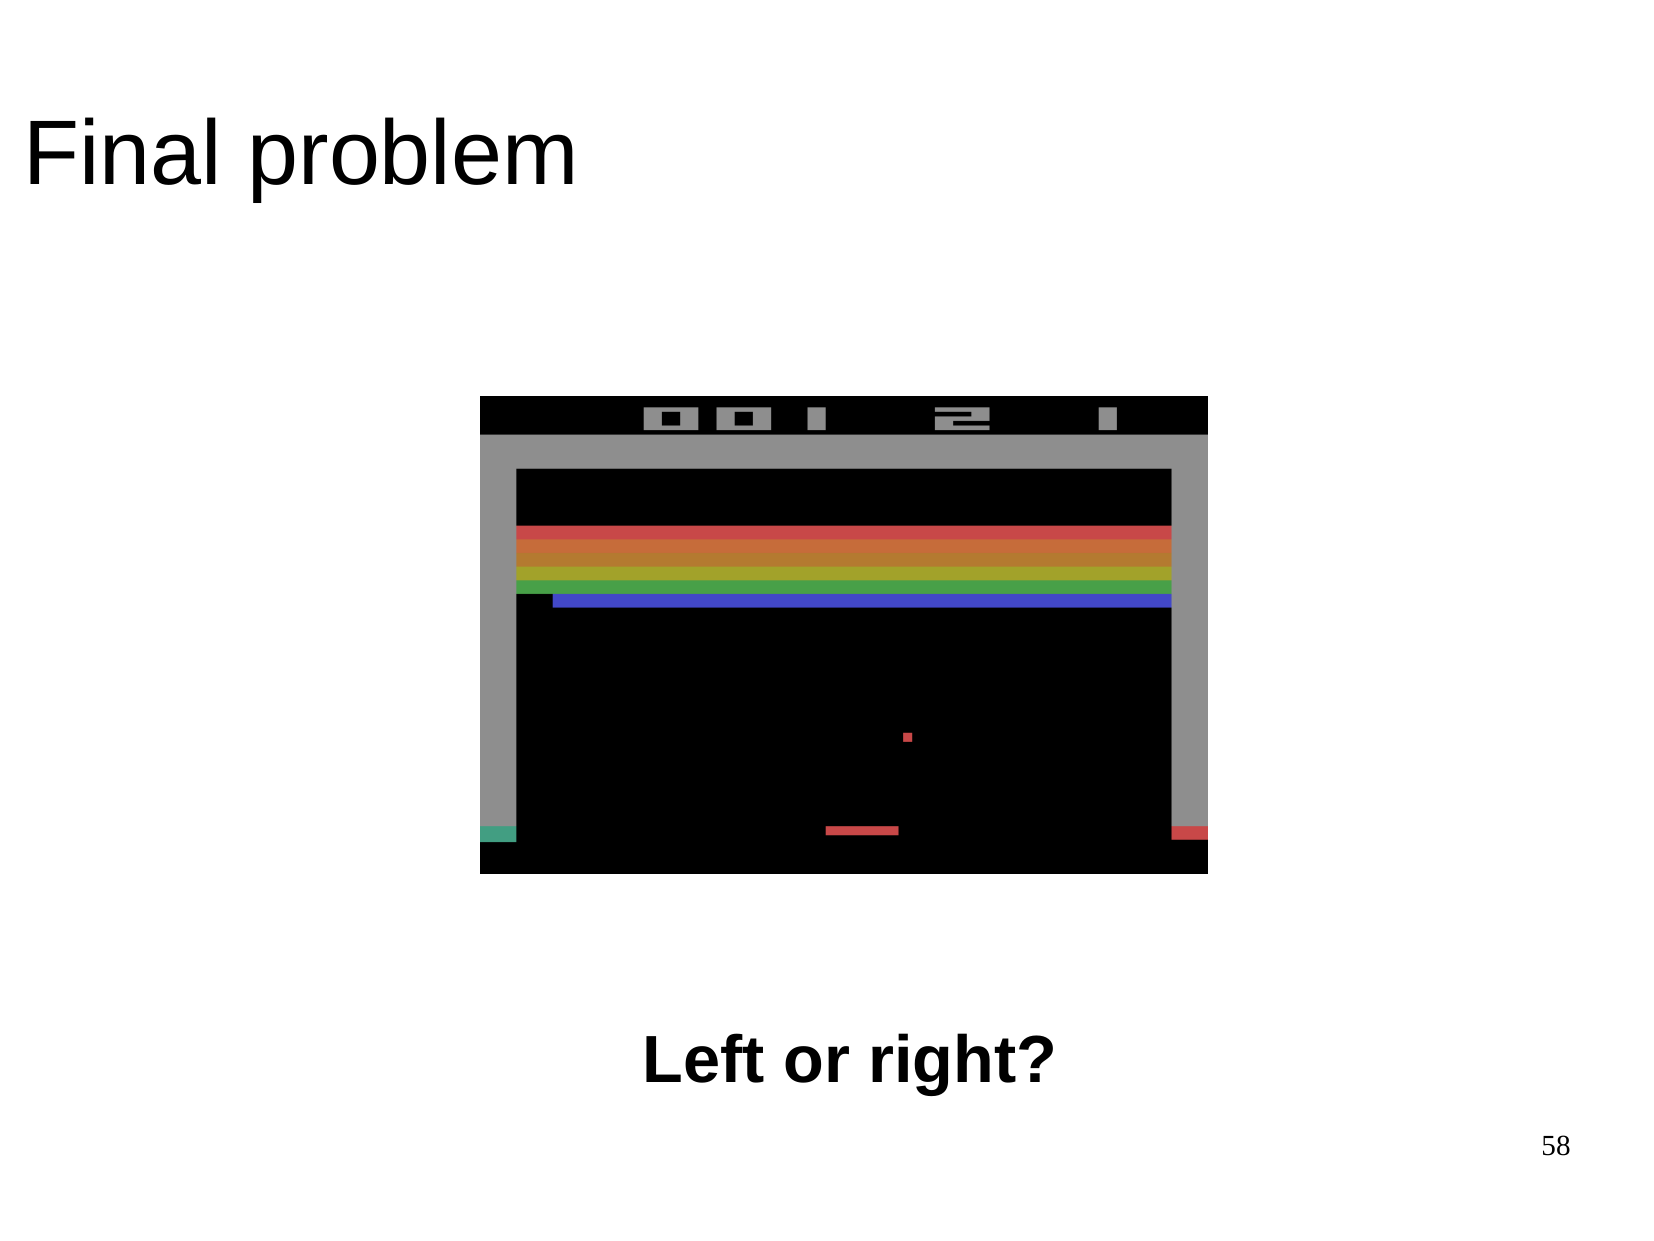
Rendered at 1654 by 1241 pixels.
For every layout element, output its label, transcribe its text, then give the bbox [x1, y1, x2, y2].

list Left or right? [527, 1022, 1103, 1241]
title Final problem [23, 49, 1512, 257]
picture [480, 396, 1208, 874]
